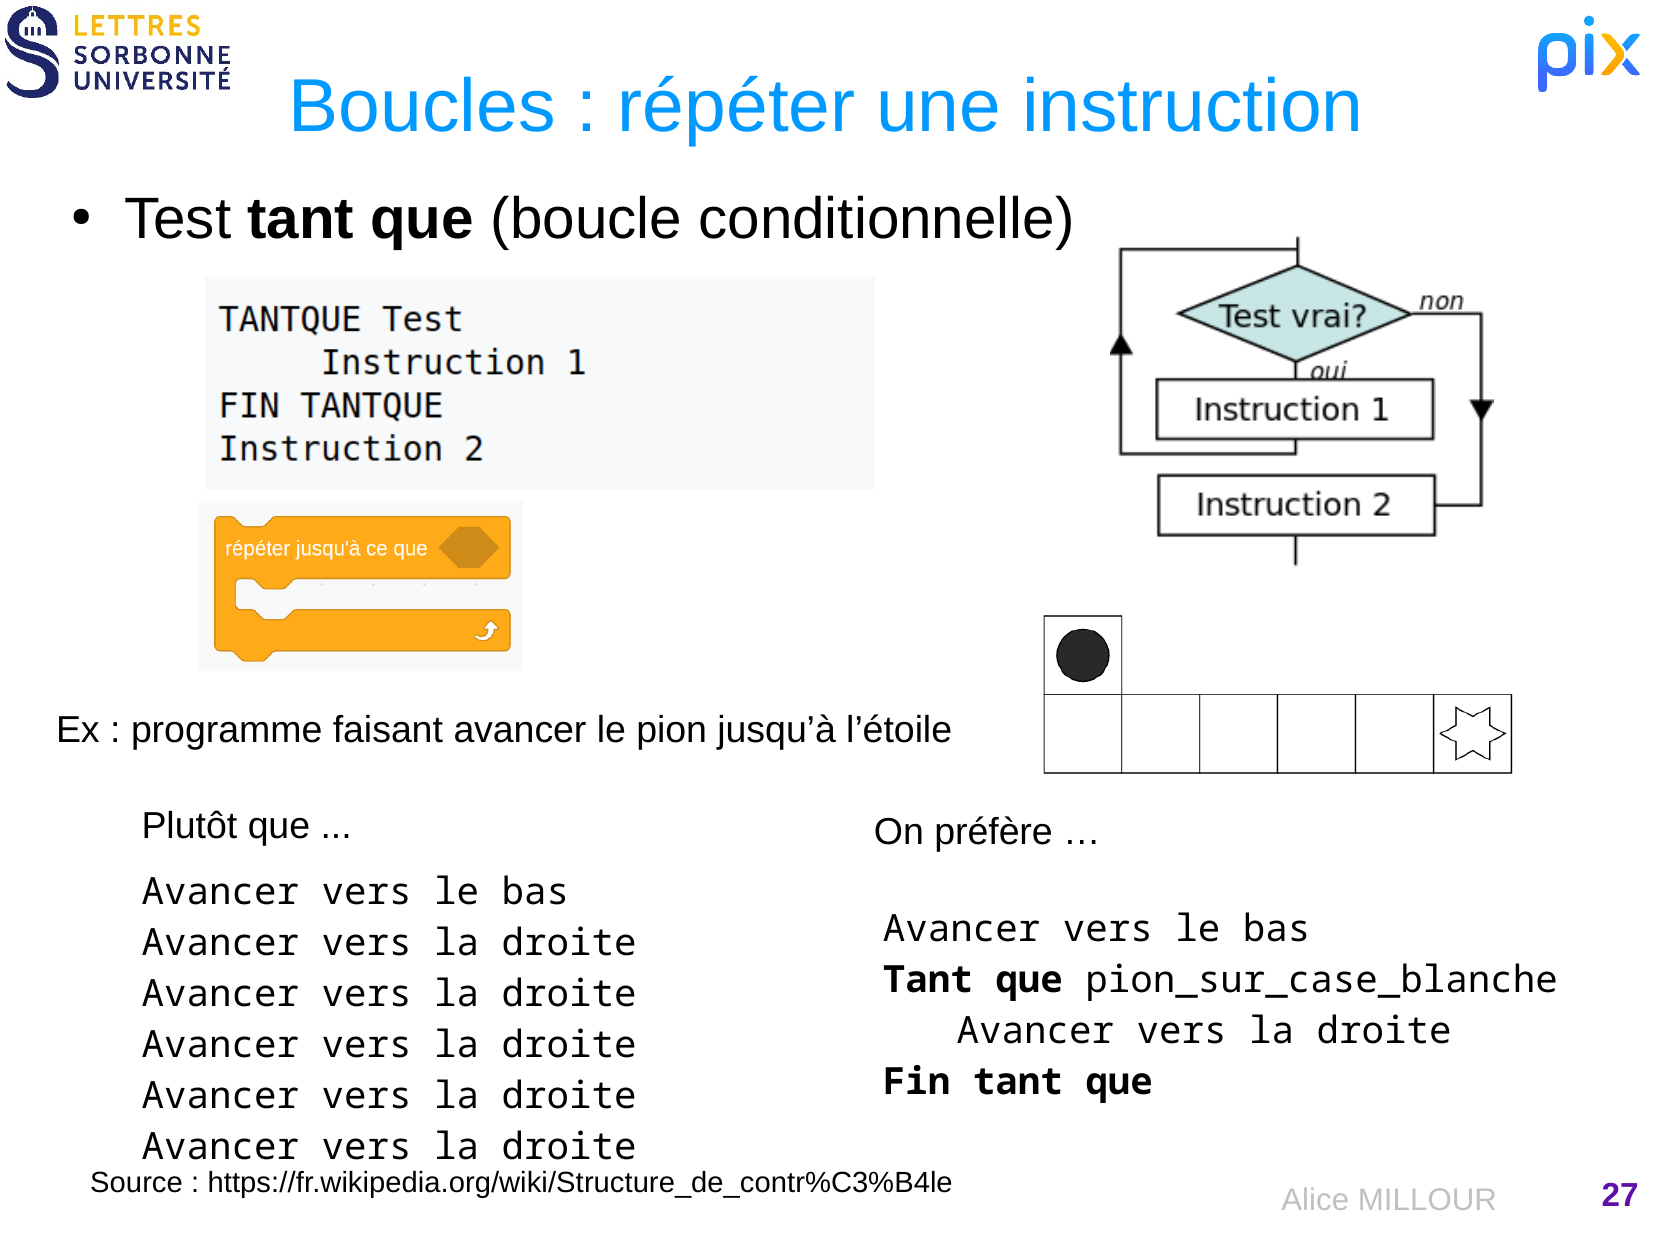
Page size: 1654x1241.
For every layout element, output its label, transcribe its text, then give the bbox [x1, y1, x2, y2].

picture [5, 6, 82, 98]
text_box On préfère … [859, 803, 1554, 860]
picture [199, 501, 523, 671]
text_box Ex : programme faisant avancer le pion jusqu’à l’étoile [41, 701, 1179, 801]
picture [1110, 236, 1494, 567]
text_box Avancer vers le bas Tant que pion_sur_case_blanche Avancer vers la droite Fin tant que [868, 894, 1654, 1081]
text_box Source : https://fr.wikipedia.org/wiki/Structure_de_contr%C3%B4le [1, 1158, 1405, 1240]
text_box Avancer vers le bas Avancer vers la droite Avancer vers la droite Avancer vers la droite Avancer vers la droite Avancer vers la droite [126, 857, 765, 1144]
picture [1027, 612, 1527, 777]
title Boucles : répéter une instruction [82, 2, 1571, 210]
list Test tant que (boucle conditionnelle) [53, 186, 1542, 283]
text_box Plutôt que ... [126, 801, 821, 855]
picture [205, 277, 875, 490]
